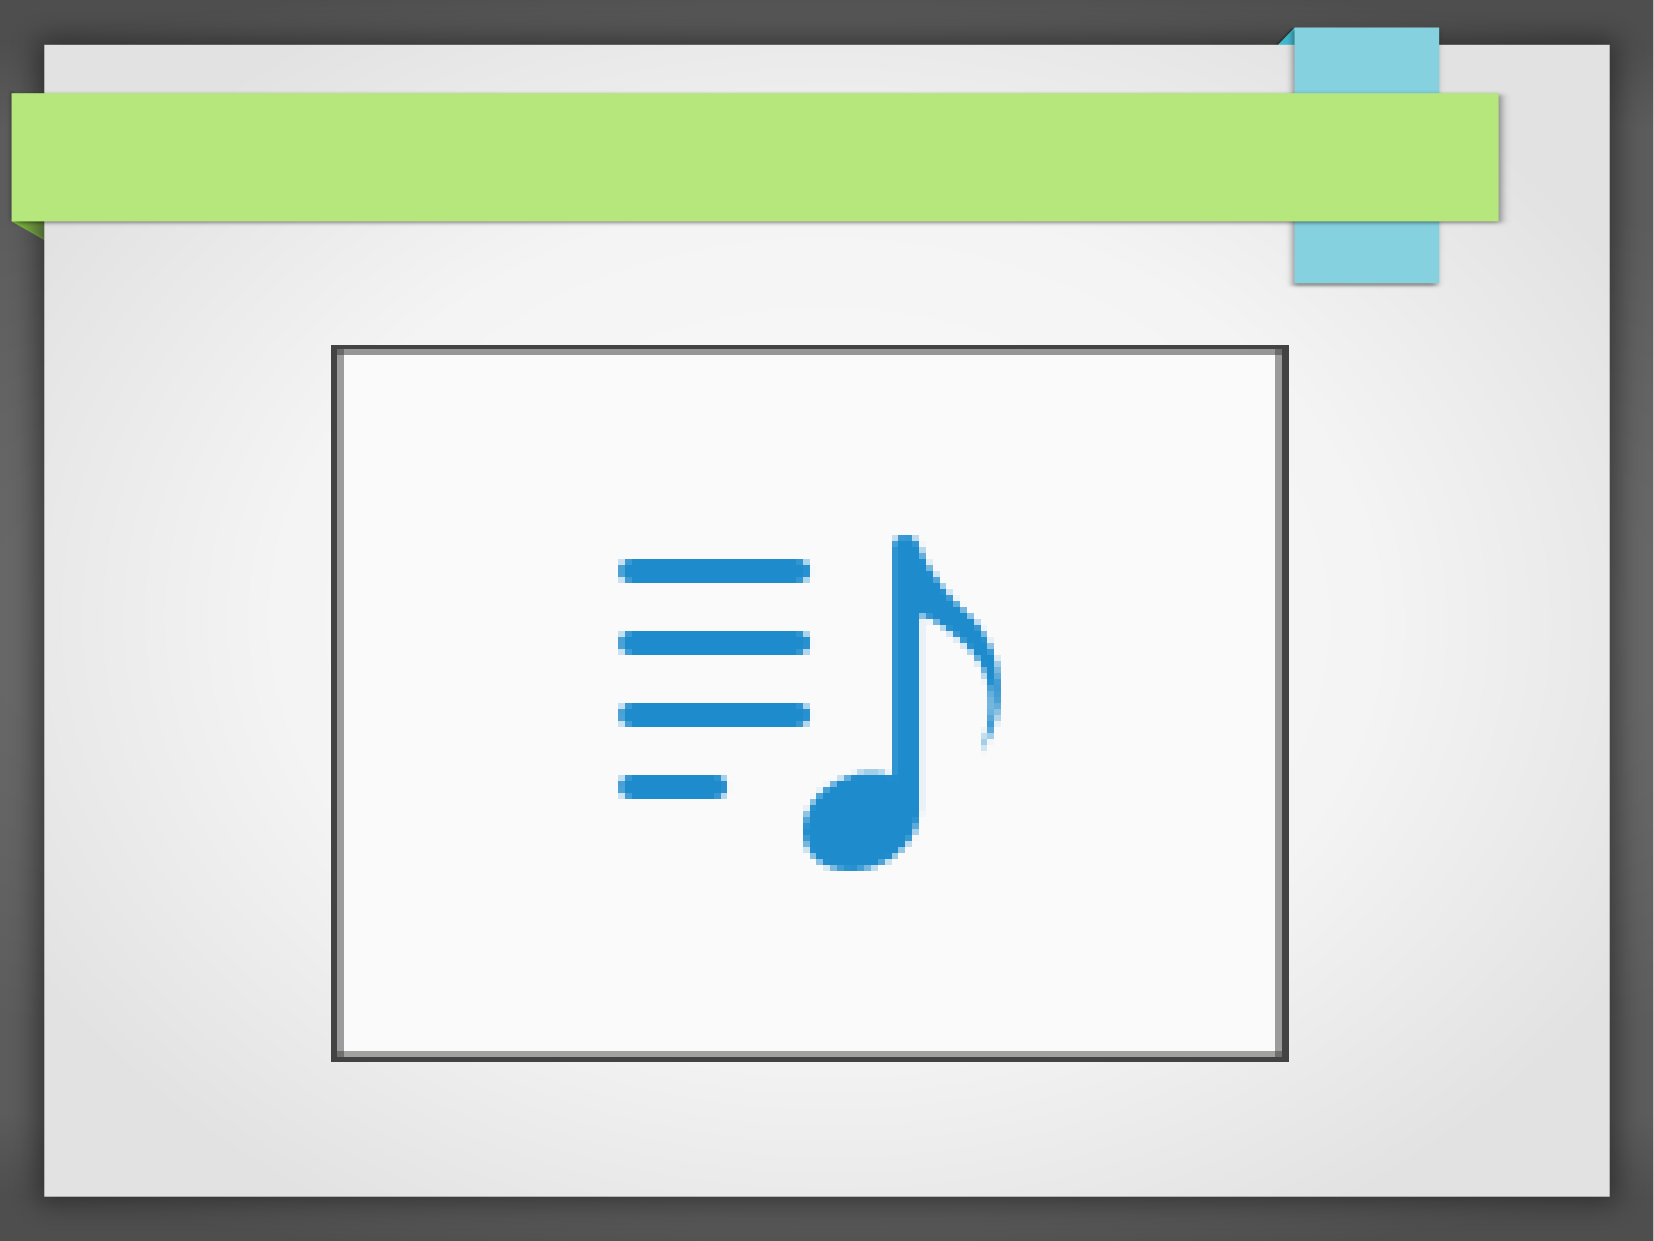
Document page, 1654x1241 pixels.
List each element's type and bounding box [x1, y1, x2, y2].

text_box [330, 343, 1290, 1063]
picture [0, 0, 1654, 1241]
